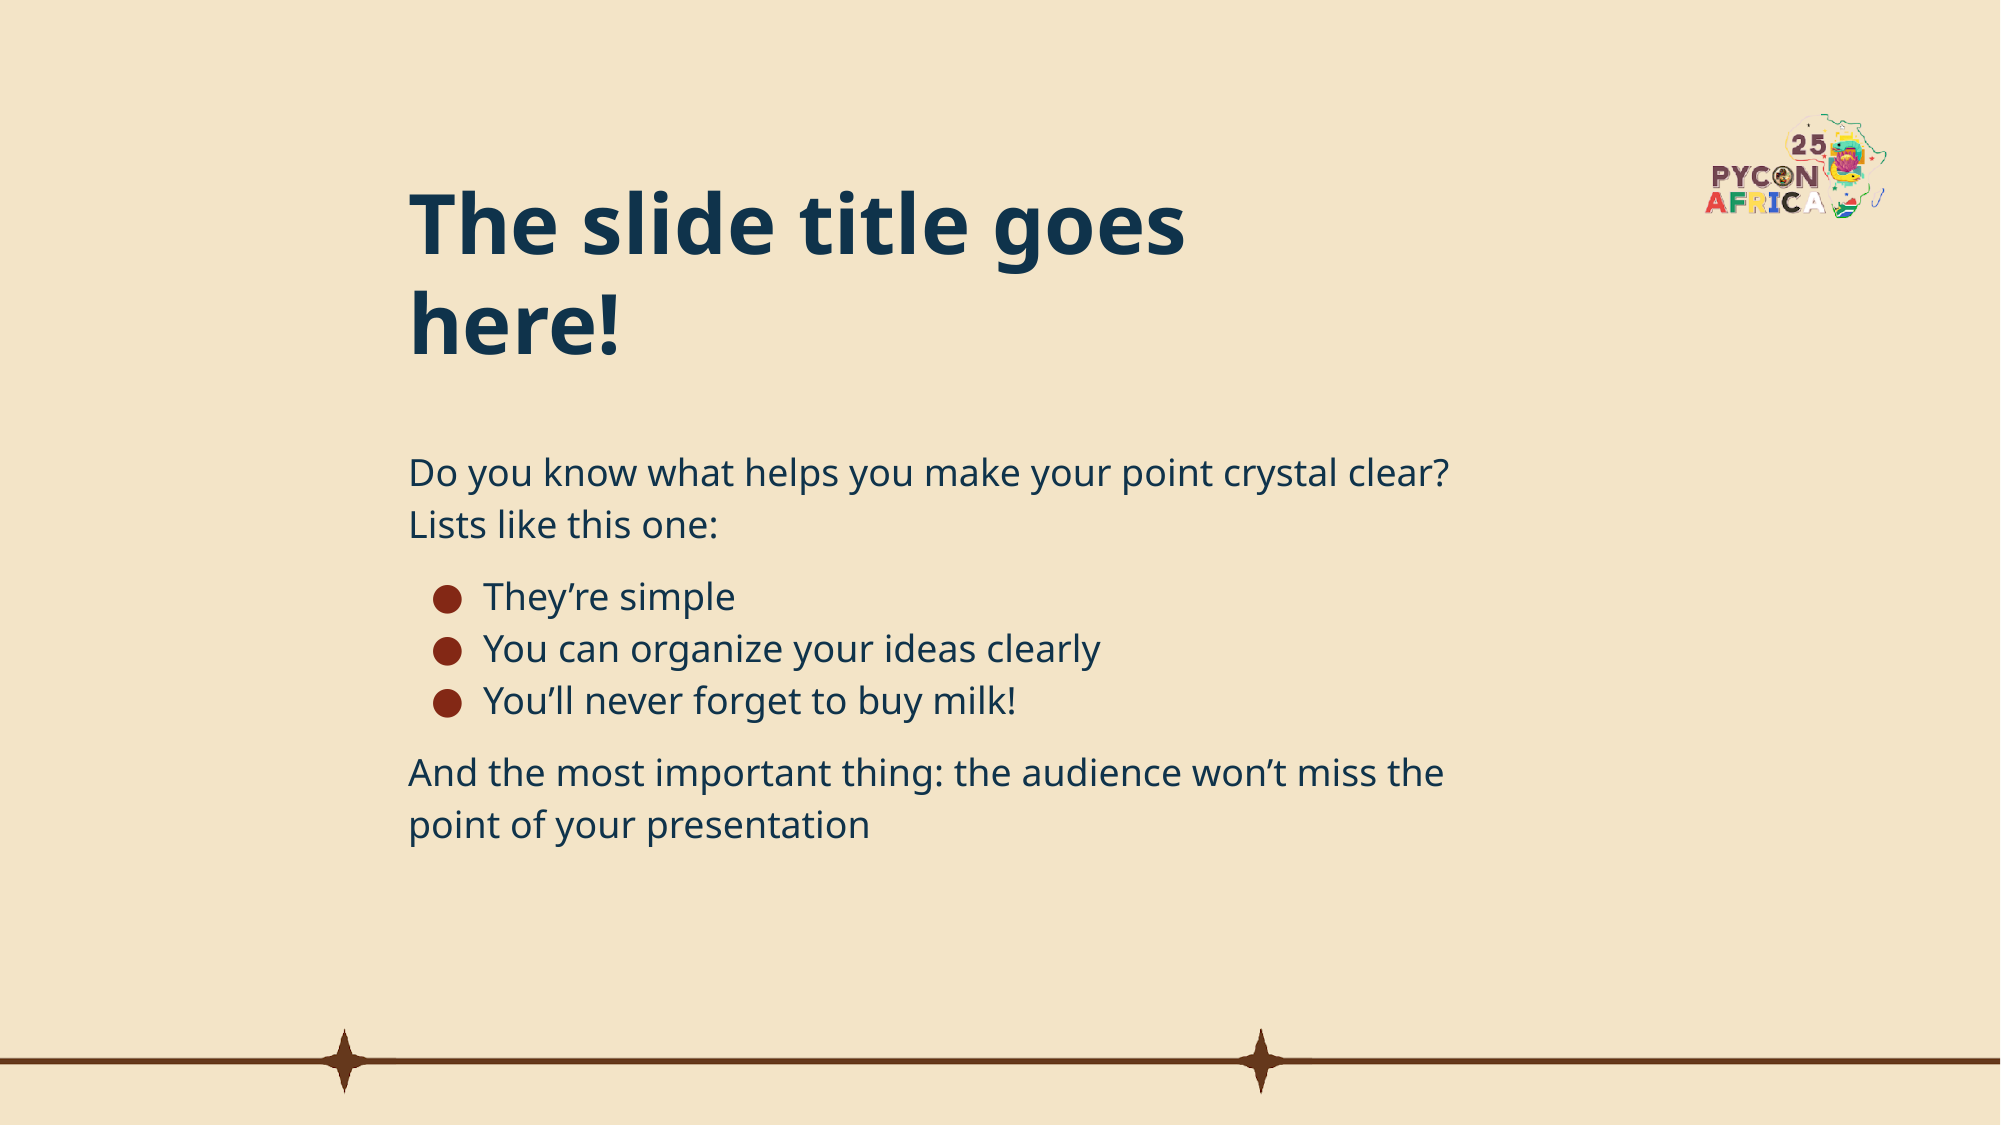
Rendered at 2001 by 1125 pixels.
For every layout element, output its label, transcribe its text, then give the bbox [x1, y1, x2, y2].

text_box The slide title goes here! [393, 274, 1419, 387]
text_box Do you know what helps you make your point crystal clear? Lists like this one: They’re simple You can organize your ideas clearly You’ll never forget to buy milk! And the most important thing: the audience won’t miss the point of your presentation [393, 427, 1513, 849]
picture [0, 0, 2001, 1125]
